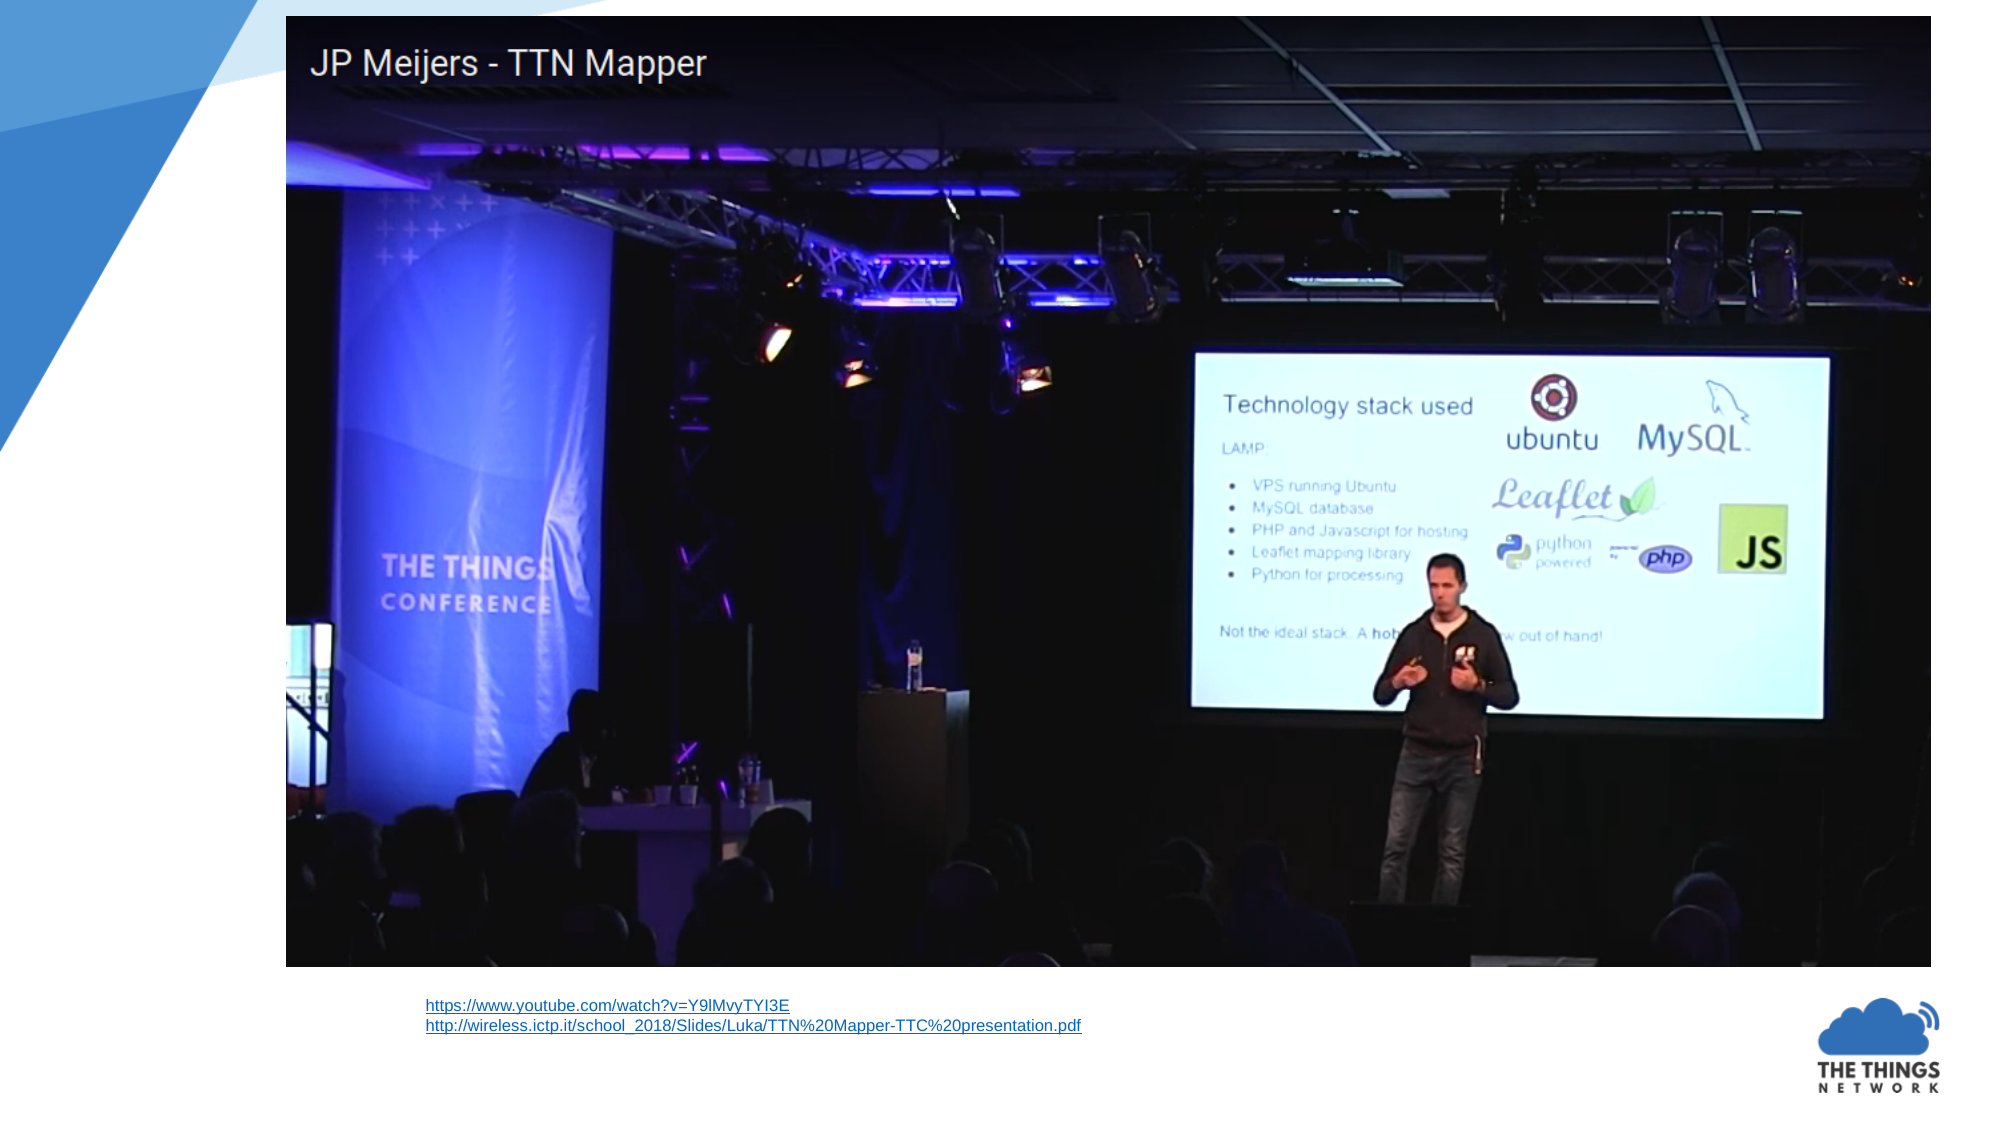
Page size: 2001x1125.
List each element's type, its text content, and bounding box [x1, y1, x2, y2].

text_box https://www.youtube.com/watch?v=Y9lMvyTYI3E http://wireless.ictp.it/school_2018/Slides/Luka/TTN%20Mapper-TTC%20presentation.pdf [410, 979, 1180, 1051]
picture [0, 0, 1940, 1093]
